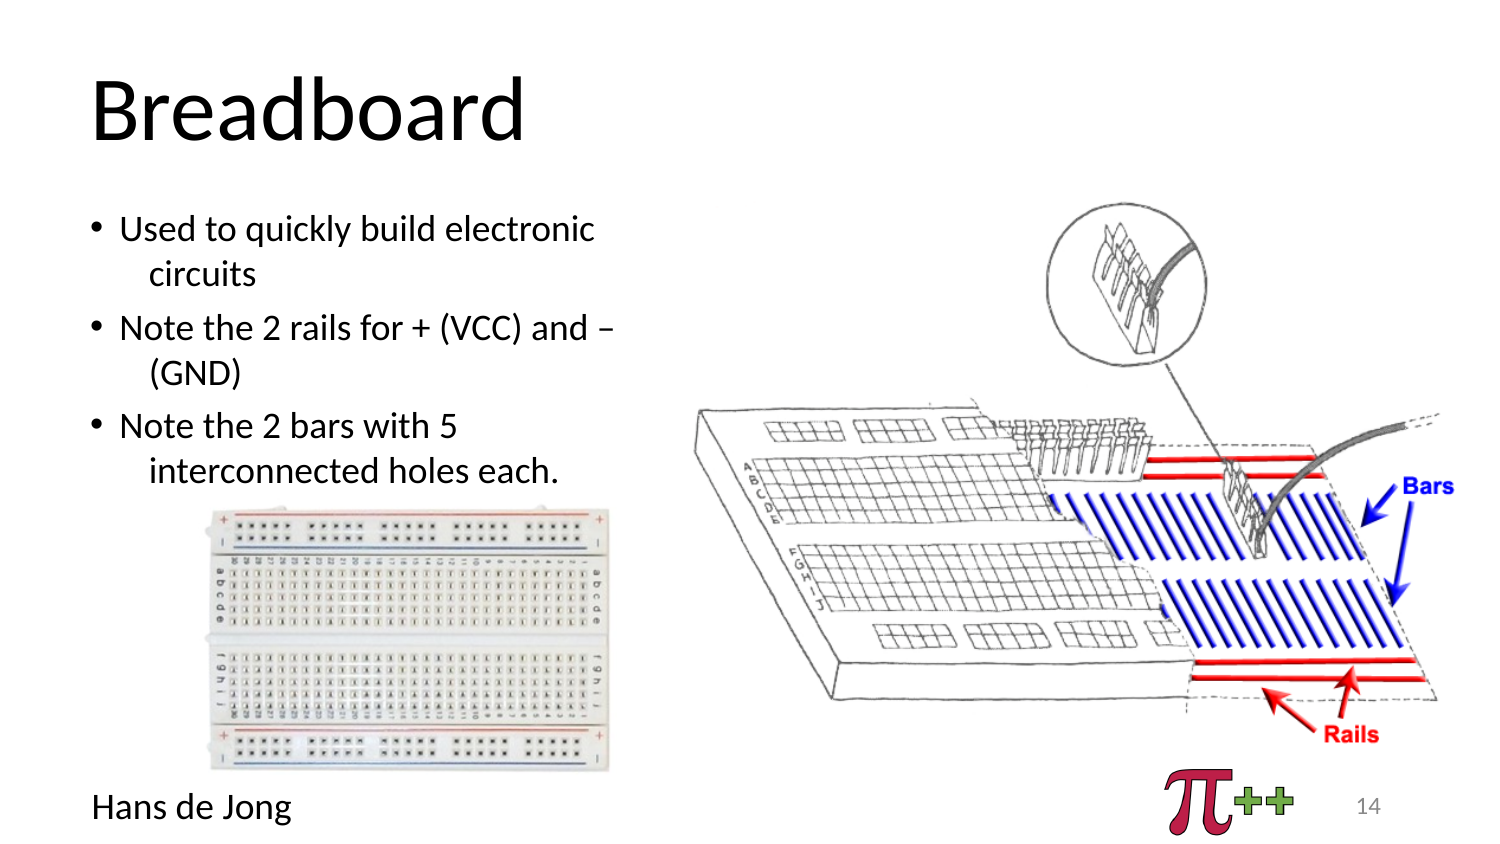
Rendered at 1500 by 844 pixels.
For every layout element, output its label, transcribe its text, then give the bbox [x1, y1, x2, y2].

text_box 14 [1340, 782, 1426, 827]
title Breadboard [75, 33, 1426, 175]
picture [690, 184, 1482, 765]
list Used to quickly build electronic circuits Note the 2 rails for + (VCC) and – (GND) Note the 2 bars with 5 interconnected holes each. [75, 196, 690, 647]
picture [194, 492, 617, 777]
